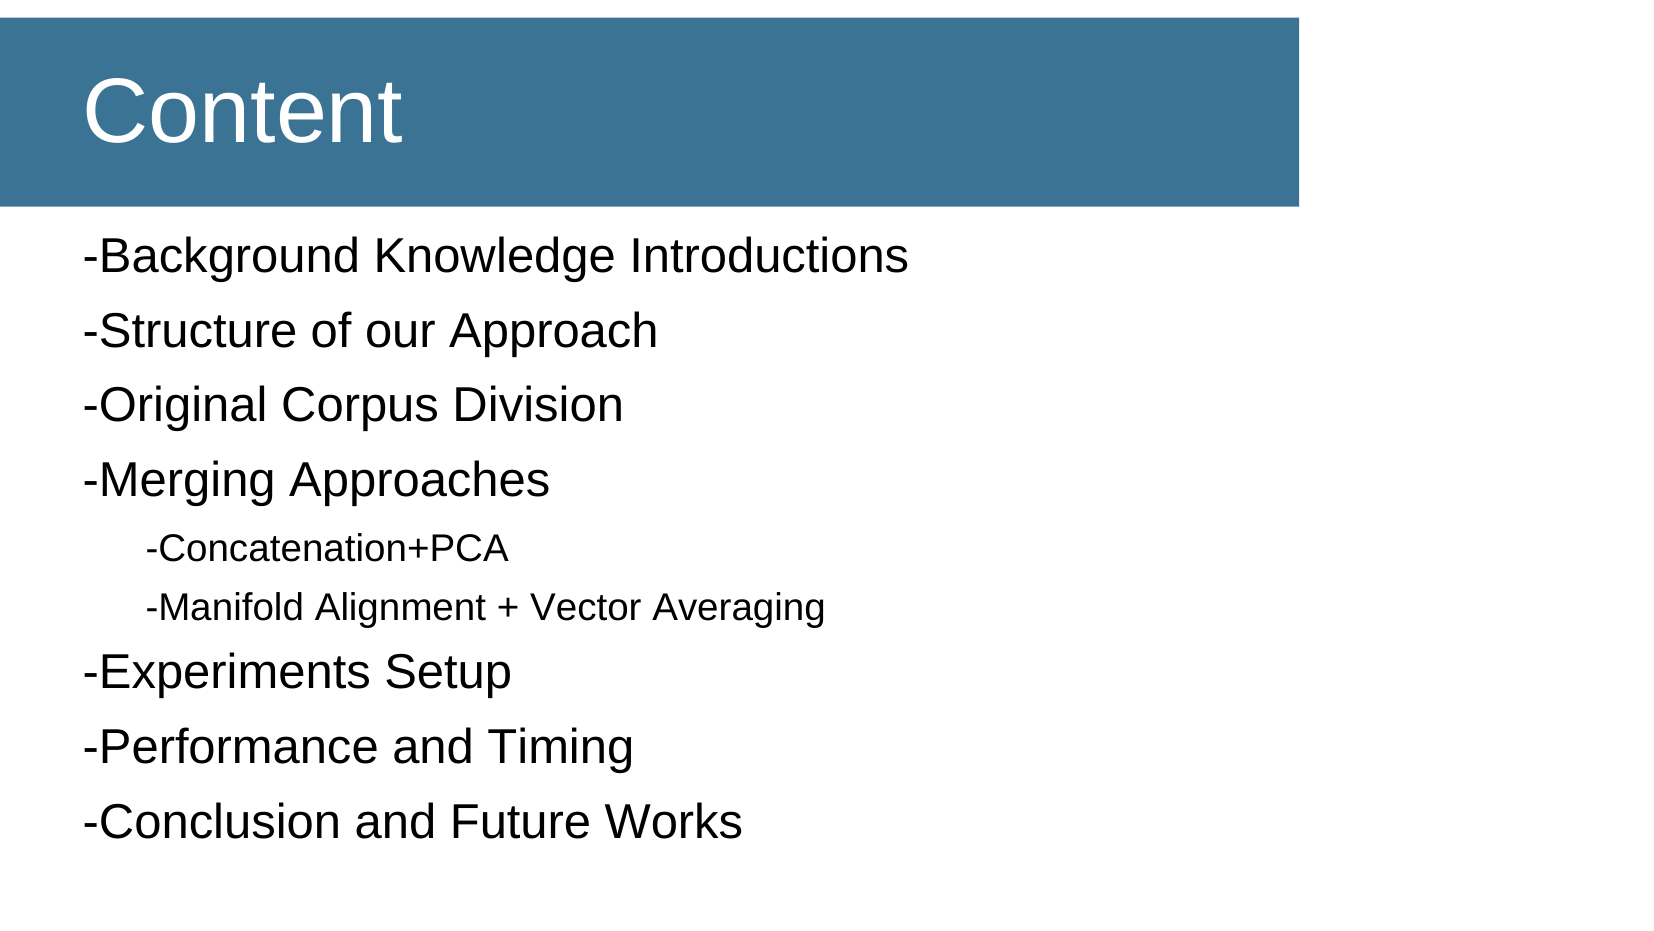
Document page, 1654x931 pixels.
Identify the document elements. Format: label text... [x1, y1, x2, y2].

title Content [82, 35, 1234, 189]
list -Background Knowledge Introductions -Structure of our Approach -Original Corpus Division -Merging Approaches -Concatenation+PCA -Manifold Alignment + Vector Averaging -Experiments Setup -Performance and Timing -Conclusion and Future Works [82, 224, 1571, 851]
